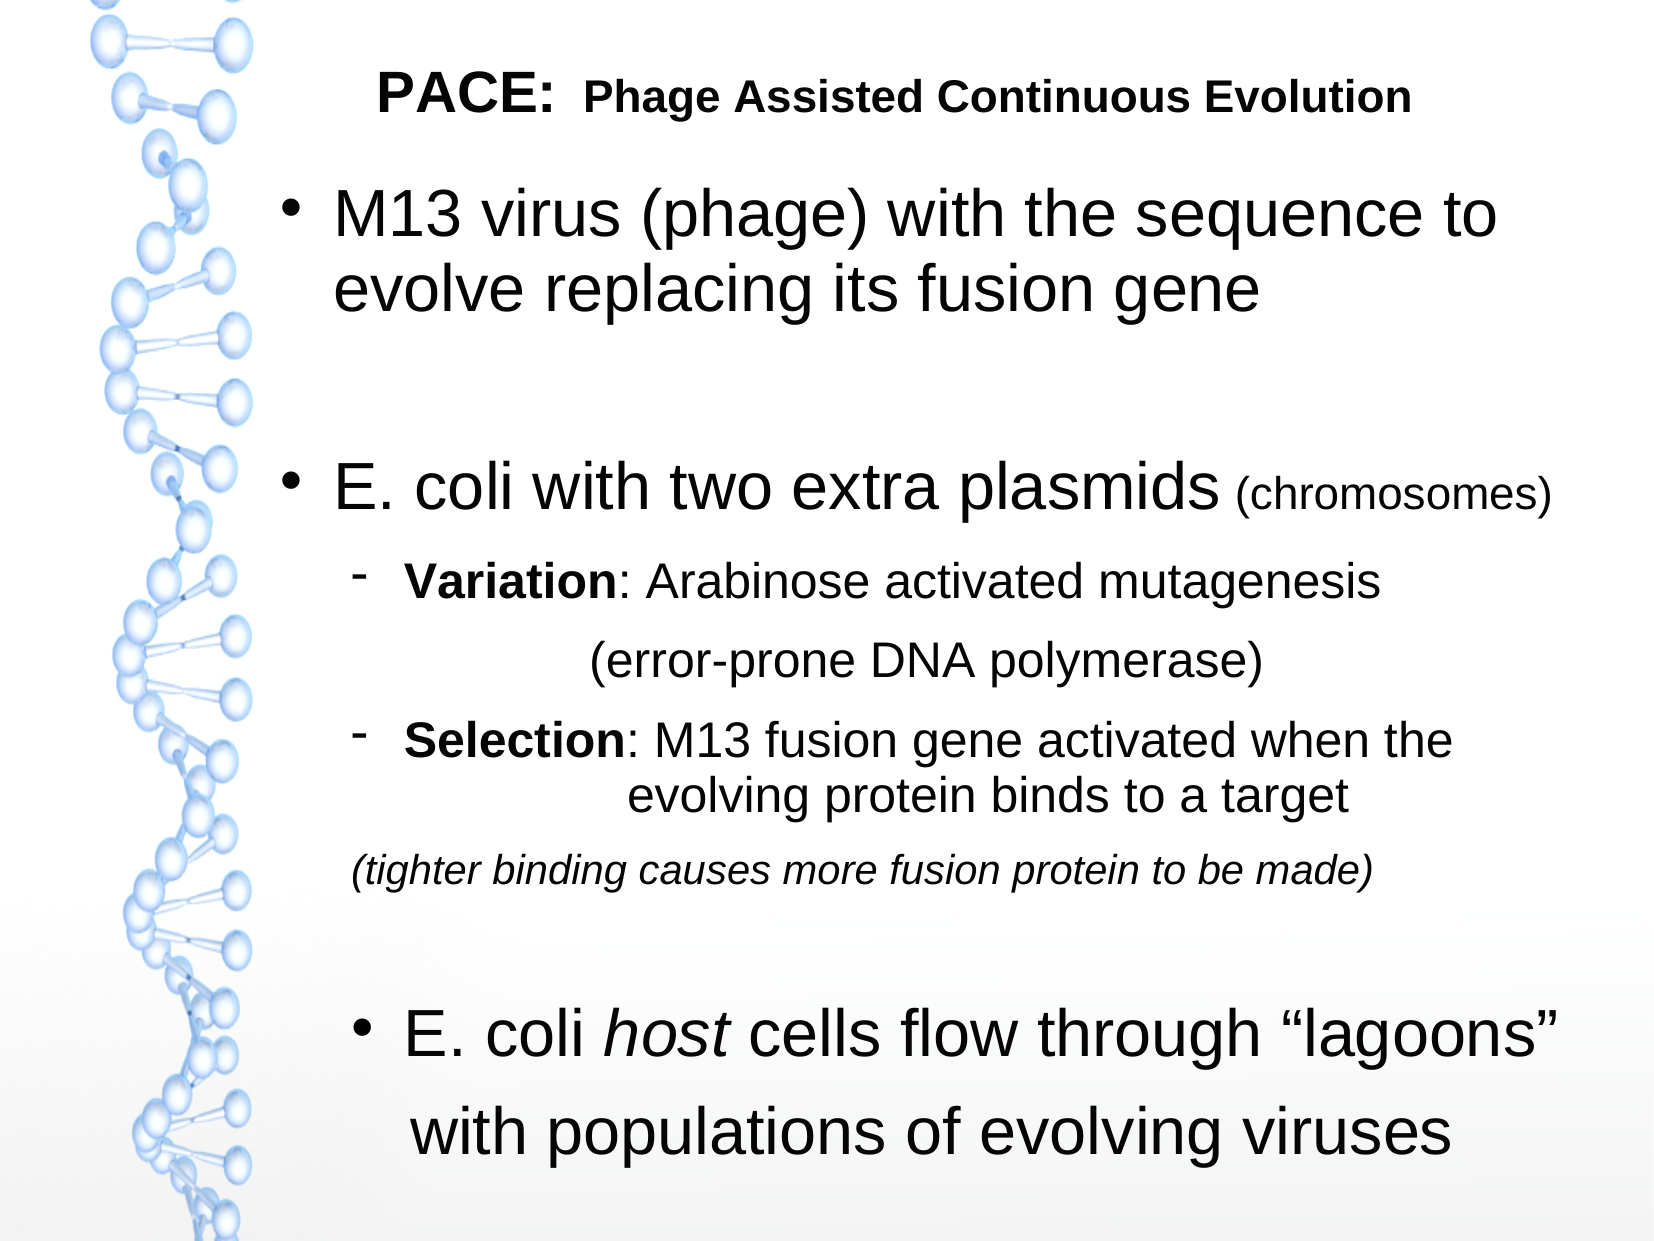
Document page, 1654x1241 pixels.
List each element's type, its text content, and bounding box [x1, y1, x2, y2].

picture [0, 0, 1654, 1241]
text_box PACE: Phage Assisted Continuous Evolution [229, 29, 1561, 130]
text_box M13 virus (phage) with the sequence to evolve replacing its fusion gene E. coli with two extra plasmids (chromosomes) Variation: Arabinose activated mutagenesis (error-prone DNA polymerase) Selection: M13 fusion gene activated when the evolving protein binds to a target (tighter binding causes more fusion protein to be made) E. coli host cells flow through “lagoons” with populations of evolving viruses [262, 172, 1613, 1110]
